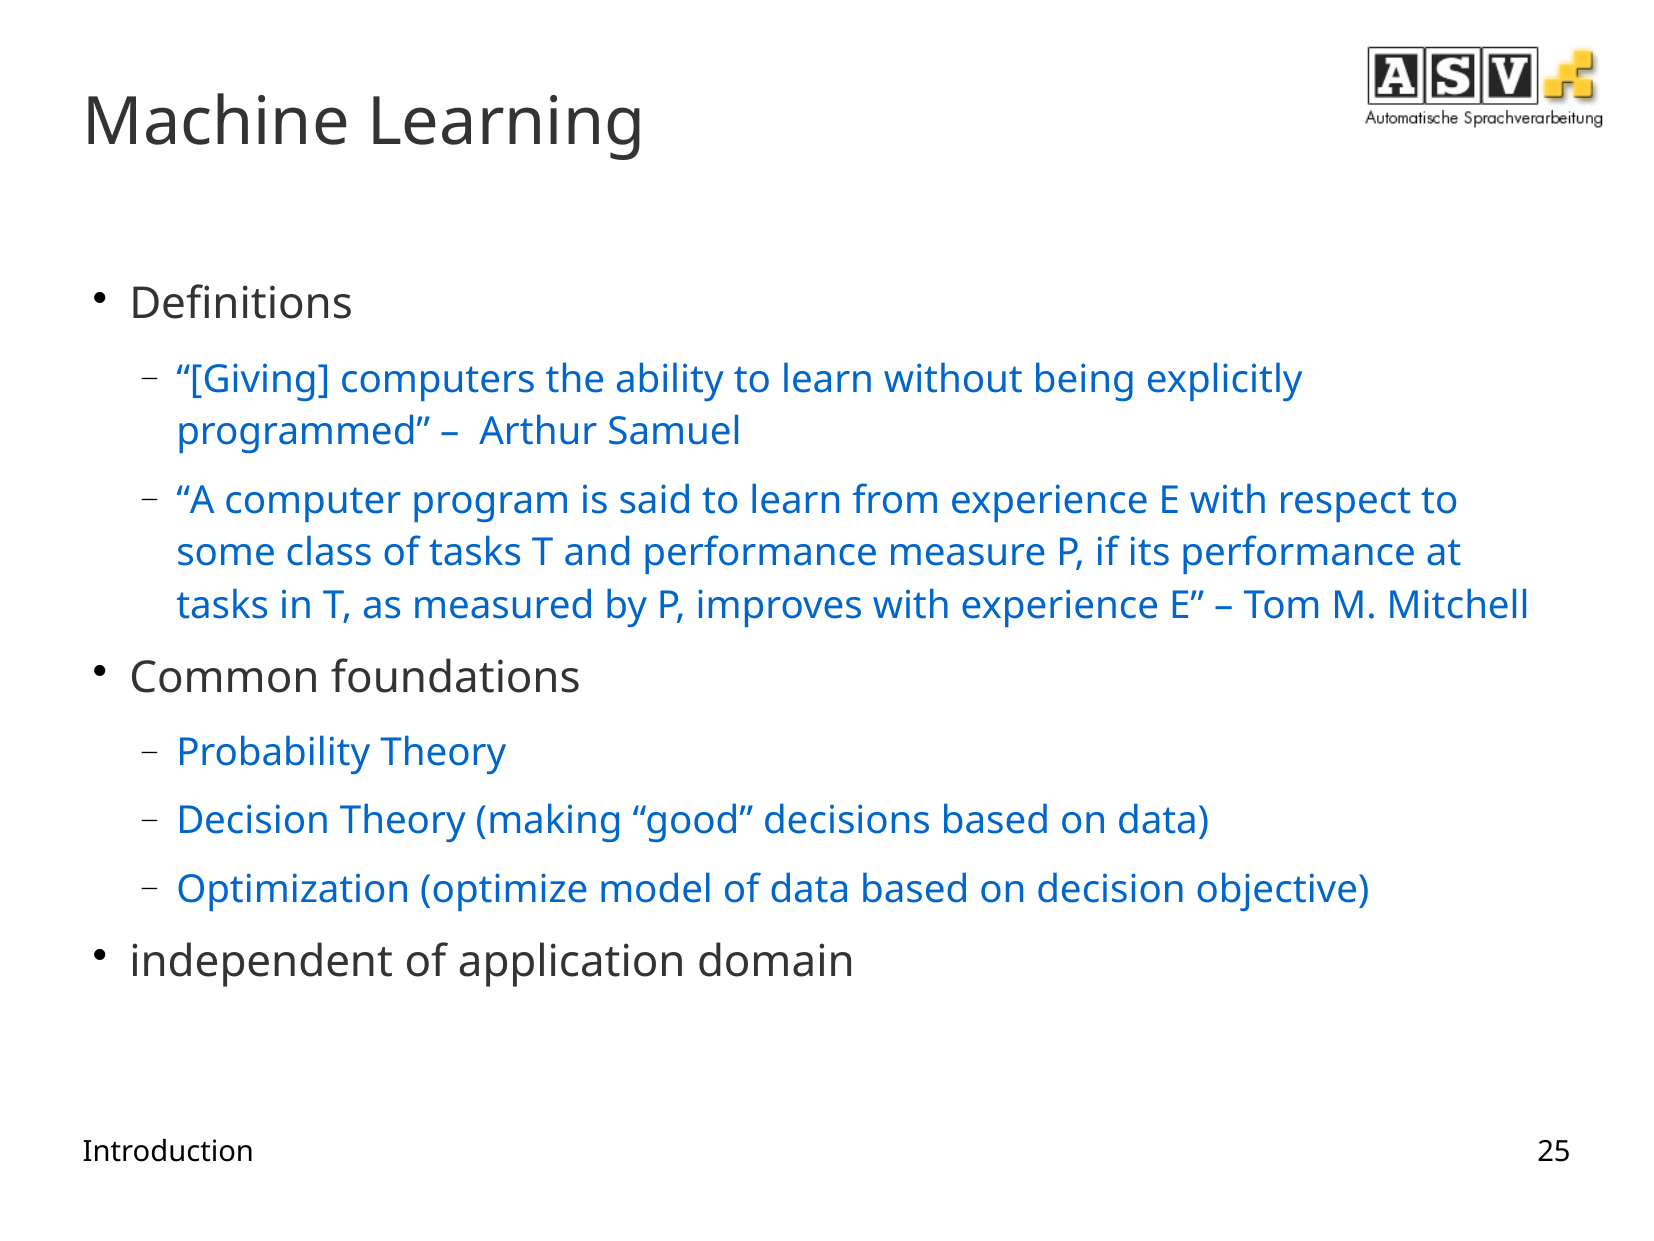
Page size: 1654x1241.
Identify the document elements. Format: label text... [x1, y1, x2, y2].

picture [1364, 43, 1605, 129]
title Machine Learning [82, 49, 1347, 189]
list Definitions “[Giving] computers the ability to learn without being explicitly programmed” – Arthur Samuel “A computer program is said to learn from experience E with respect to some class of tasks T and performance measure P, if its performance at tasks in T, as measured by P, improves with experience E” – Tom M. Mitchell Common foundations Probability Theory Decision Theory (making “good” decisions based on data) Optimization (optimize model of data based on decision objective) independent of application domain [82, 271, 1538, 991]
